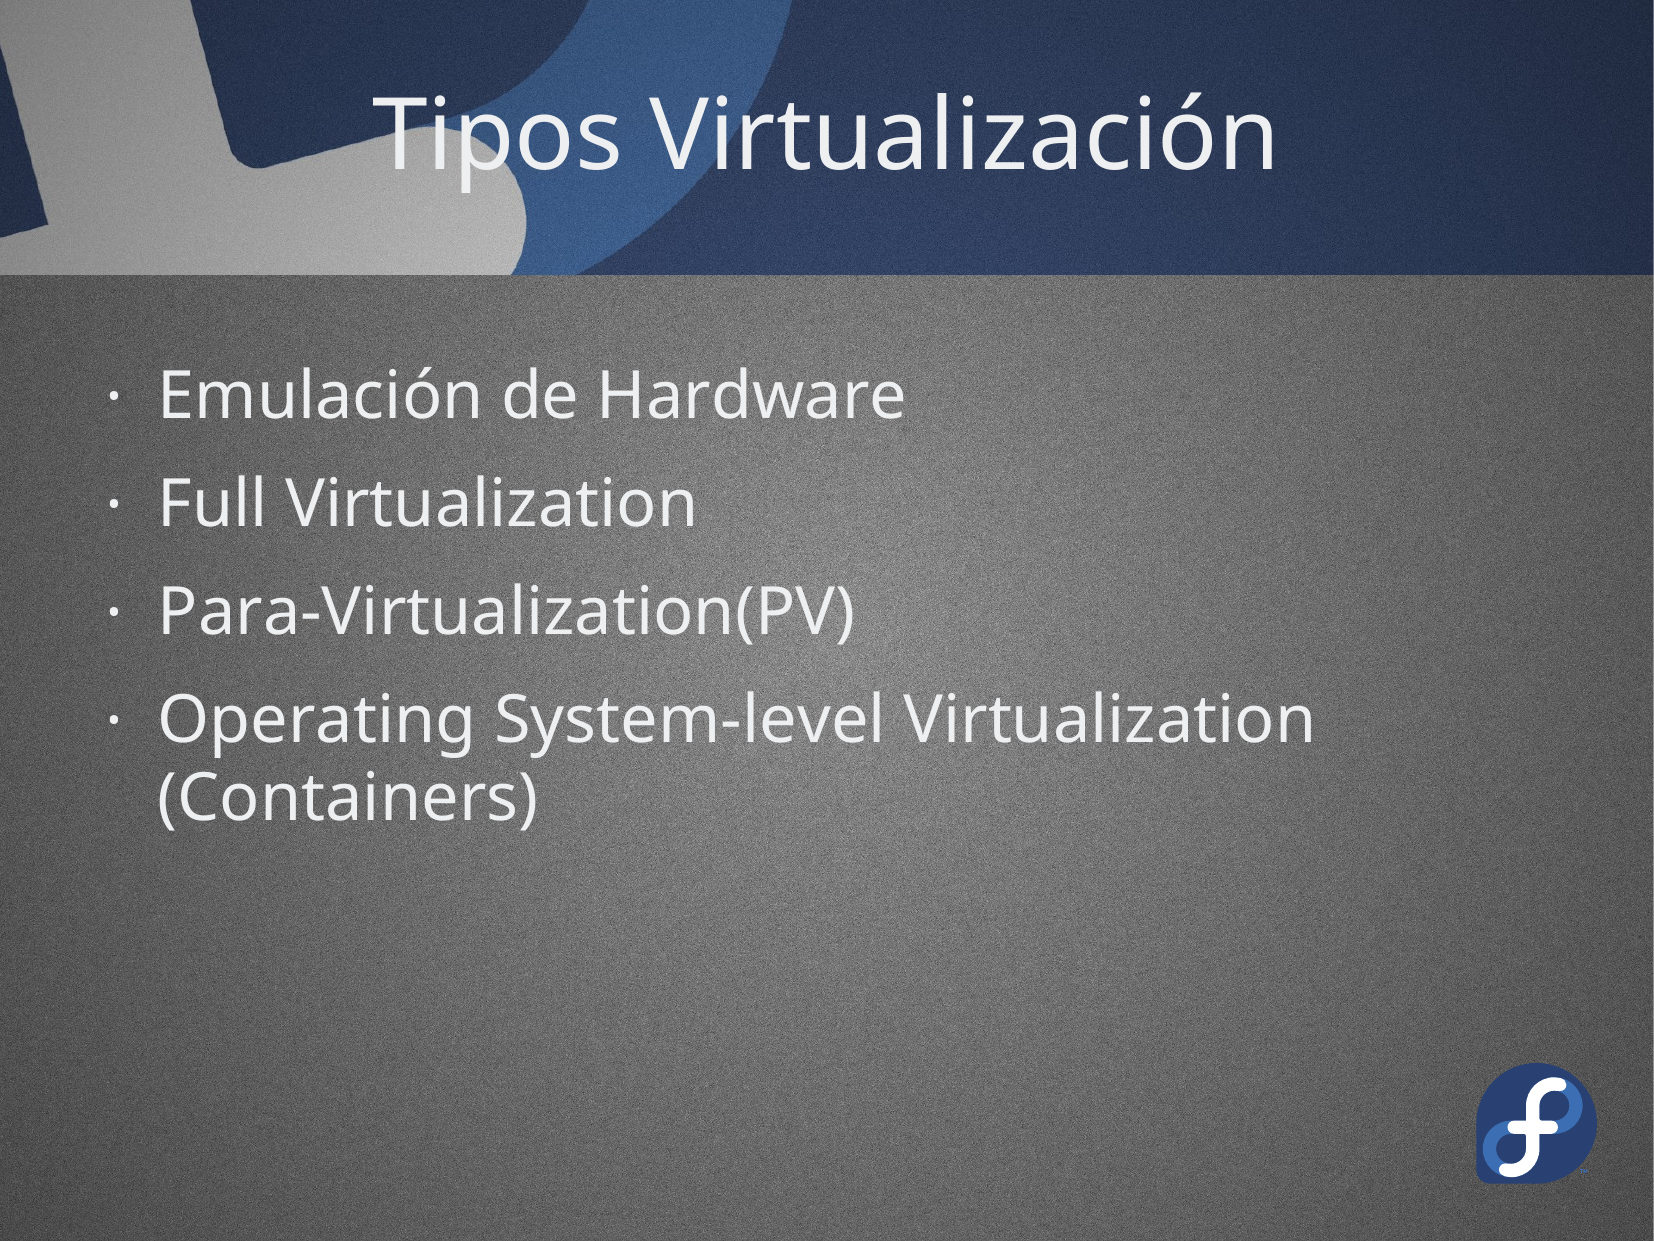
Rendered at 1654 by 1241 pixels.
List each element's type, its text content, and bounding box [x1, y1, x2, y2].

picture [0, 0, 1654, 1241]
text_box Tipos Virtualización [88, 29, 1565, 237]
text_box Emulación de Hardware Full Virtualization Para-Virtualization(PV) Operating System-level Virtualization (Containers) [88, 354, 1565, 1154]
